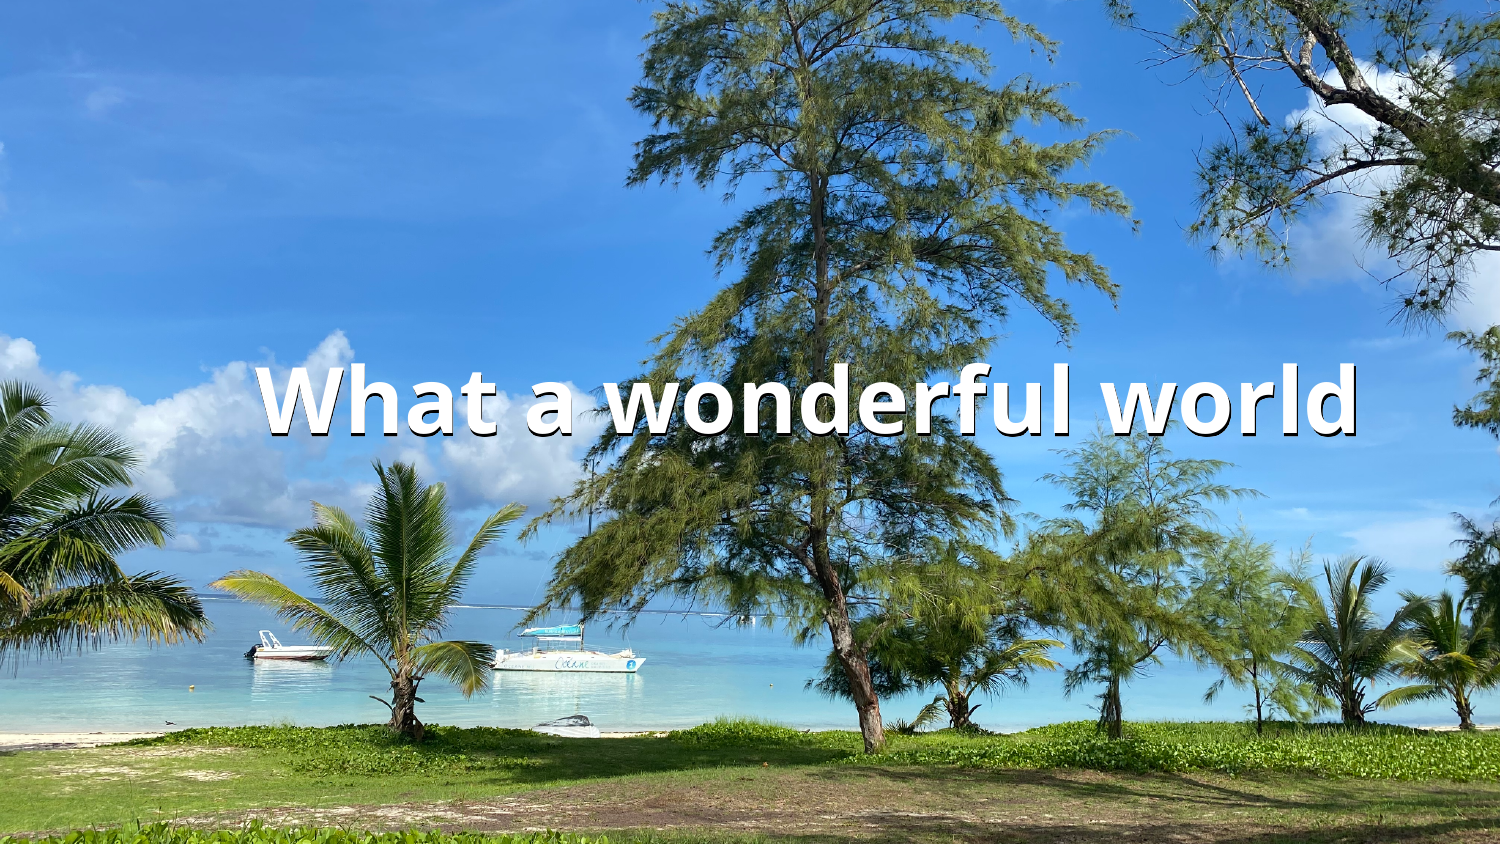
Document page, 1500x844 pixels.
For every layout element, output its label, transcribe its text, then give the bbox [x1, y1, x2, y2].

text_box What a wonderful world [240, 309, 1454, 485]
picture [0, 0, 1500, 844]
